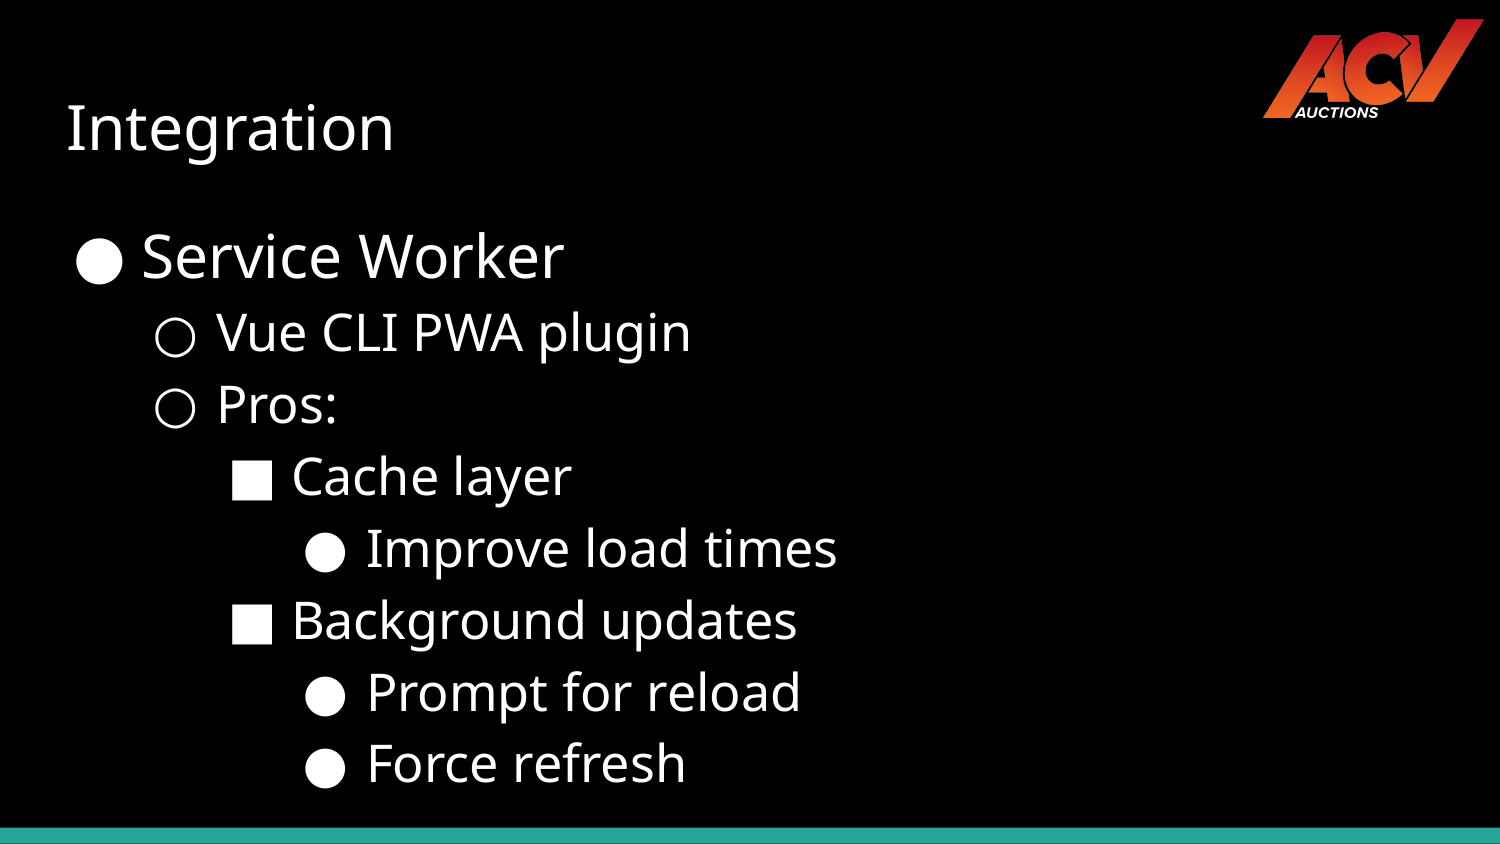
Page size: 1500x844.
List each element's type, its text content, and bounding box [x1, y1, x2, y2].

title Integration [51, 72, 1449, 174]
picture [1262, 19, 1484, 118]
list Service Worker Vue CLI PWA plugin Pros: Cache layer Improve load times Background updates Prompt for reload Force refresh [51, 192, 1212, 815]
